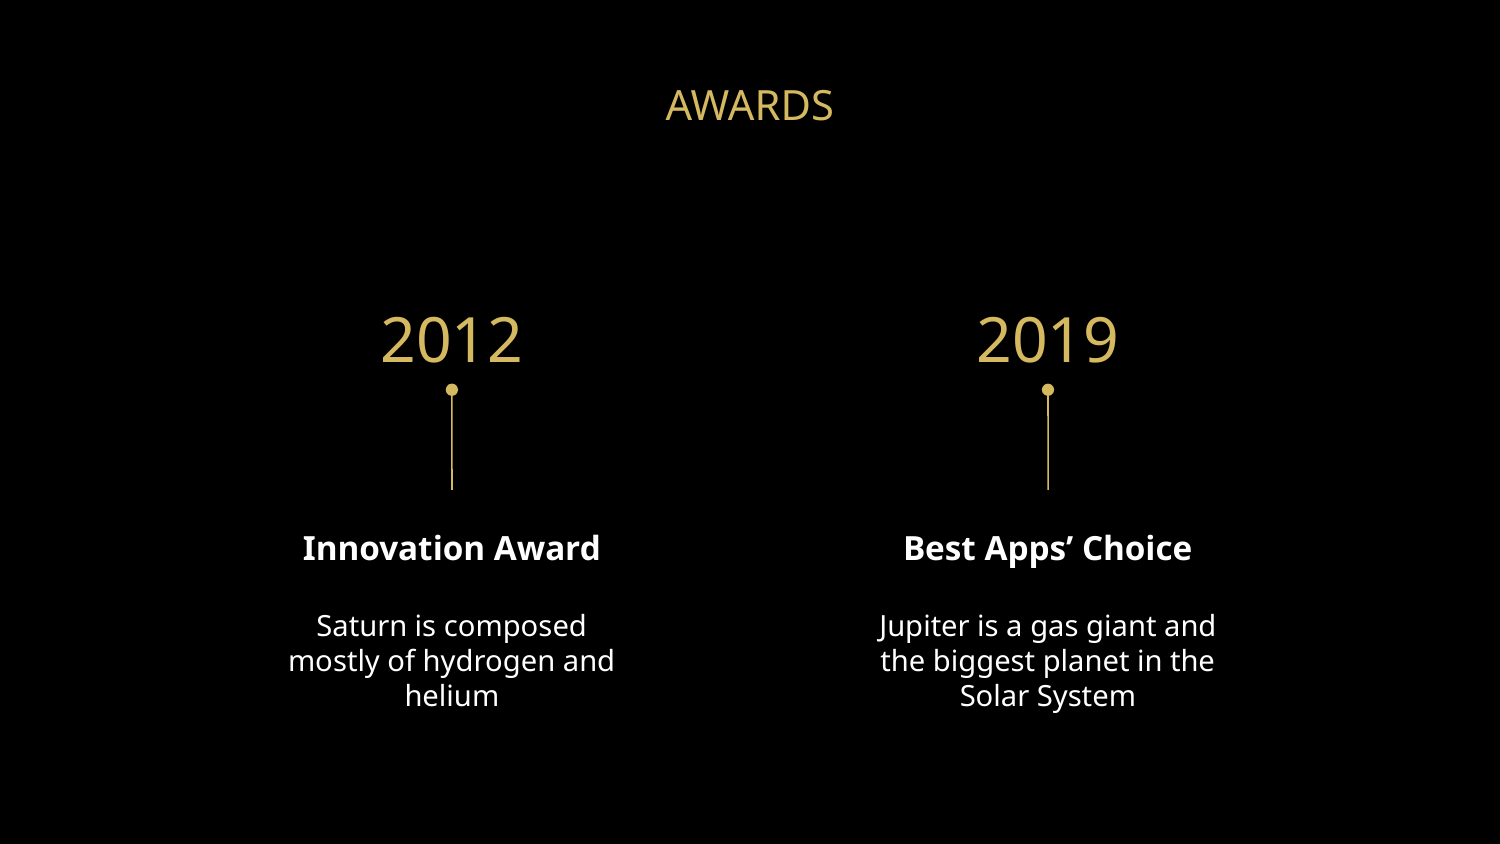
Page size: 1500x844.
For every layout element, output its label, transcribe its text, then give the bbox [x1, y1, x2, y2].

title 2012 [267, 282, 637, 390]
title 2019 [863, 282, 1233, 390]
subtitle Saturn is composed mostly of hydrogen and helium [263, 592, 641, 734]
title Best Apps’ Choice [859, 489, 1237, 583]
title Innovation Award [263, 489, 641, 583]
title AWARDS [519, 60, 981, 144]
subtitle Jupiter is a gas giant and the biggest planet in the Solar System [859, 592, 1237, 734]
